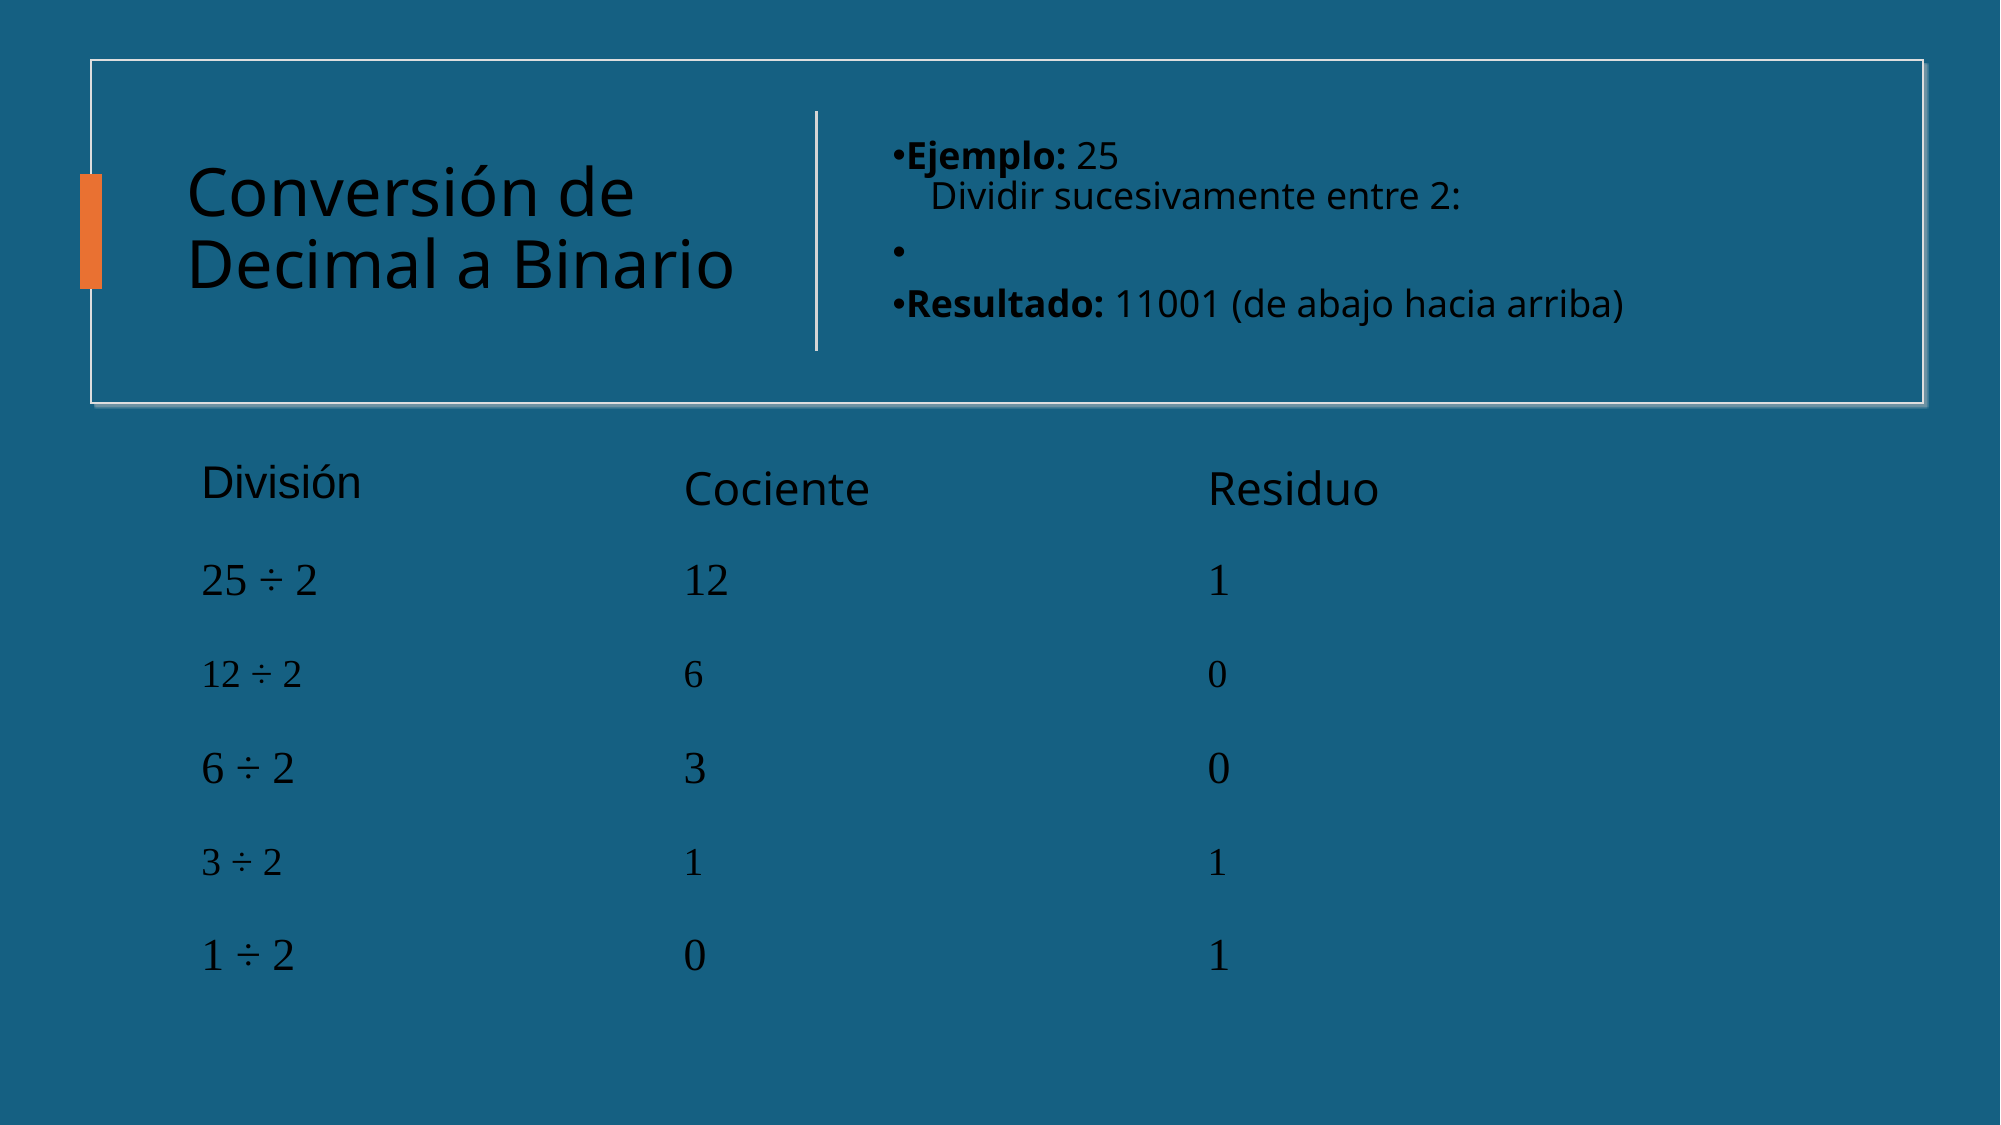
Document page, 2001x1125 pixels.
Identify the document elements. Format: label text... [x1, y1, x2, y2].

table_header Cociente [684, 457, 1208, 554]
table_cell 0 [1208, 652, 1697, 742]
table_cell 6 ÷ 2 [201, 742, 684, 840]
table_cell 1 [1208, 930, 1697, 1028]
table_cell 12 [684, 554, 1208, 652]
table_cell [1697, 554, 1868, 652]
table_cell 25 ÷ 2 [201, 554, 684, 652]
table_cell 1 ÷ 2 [201, 930, 684, 1028]
table_cell [1697, 742, 1868, 840]
table_header División [201, 457, 684, 554]
text_box Ejemplo: 25 Dividir sucesivamente entre 2: Resultado: 11001 (de abajo hacia arriba) [877, 96, 1863, 367]
table_cell 1 [1208, 840, 1697, 930]
table_cell 0 [684, 930, 1208, 1028]
table_cell 0 [1208, 742, 1697, 840]
table_cell 3 [684, 742, 1208, 840]
table_cell 1 [1208, 554, 1697, 652]
title Conversión de Decimal a Binario [171, 96, 756, 367]
table_cell [1697, 930, 1868, 1028]
table_cell [1697, 652, 1868, 742]
table_cell 3 ÷ 2 [201, 840, 684, 930]
text_box [0, 0, 2000, 1125]
table_cell 6 [684, 652, 1208, 742]
table_cell 1 [684, 840, 1208, 930]
table_cell [1697, 840, 1868, 930]
table_cell 12 ÷ 2 [201, 652, 684, 742]
table_header Residuo [1208, 457, 1697, 554]
table_header [1697, 457, 1868, 554]
